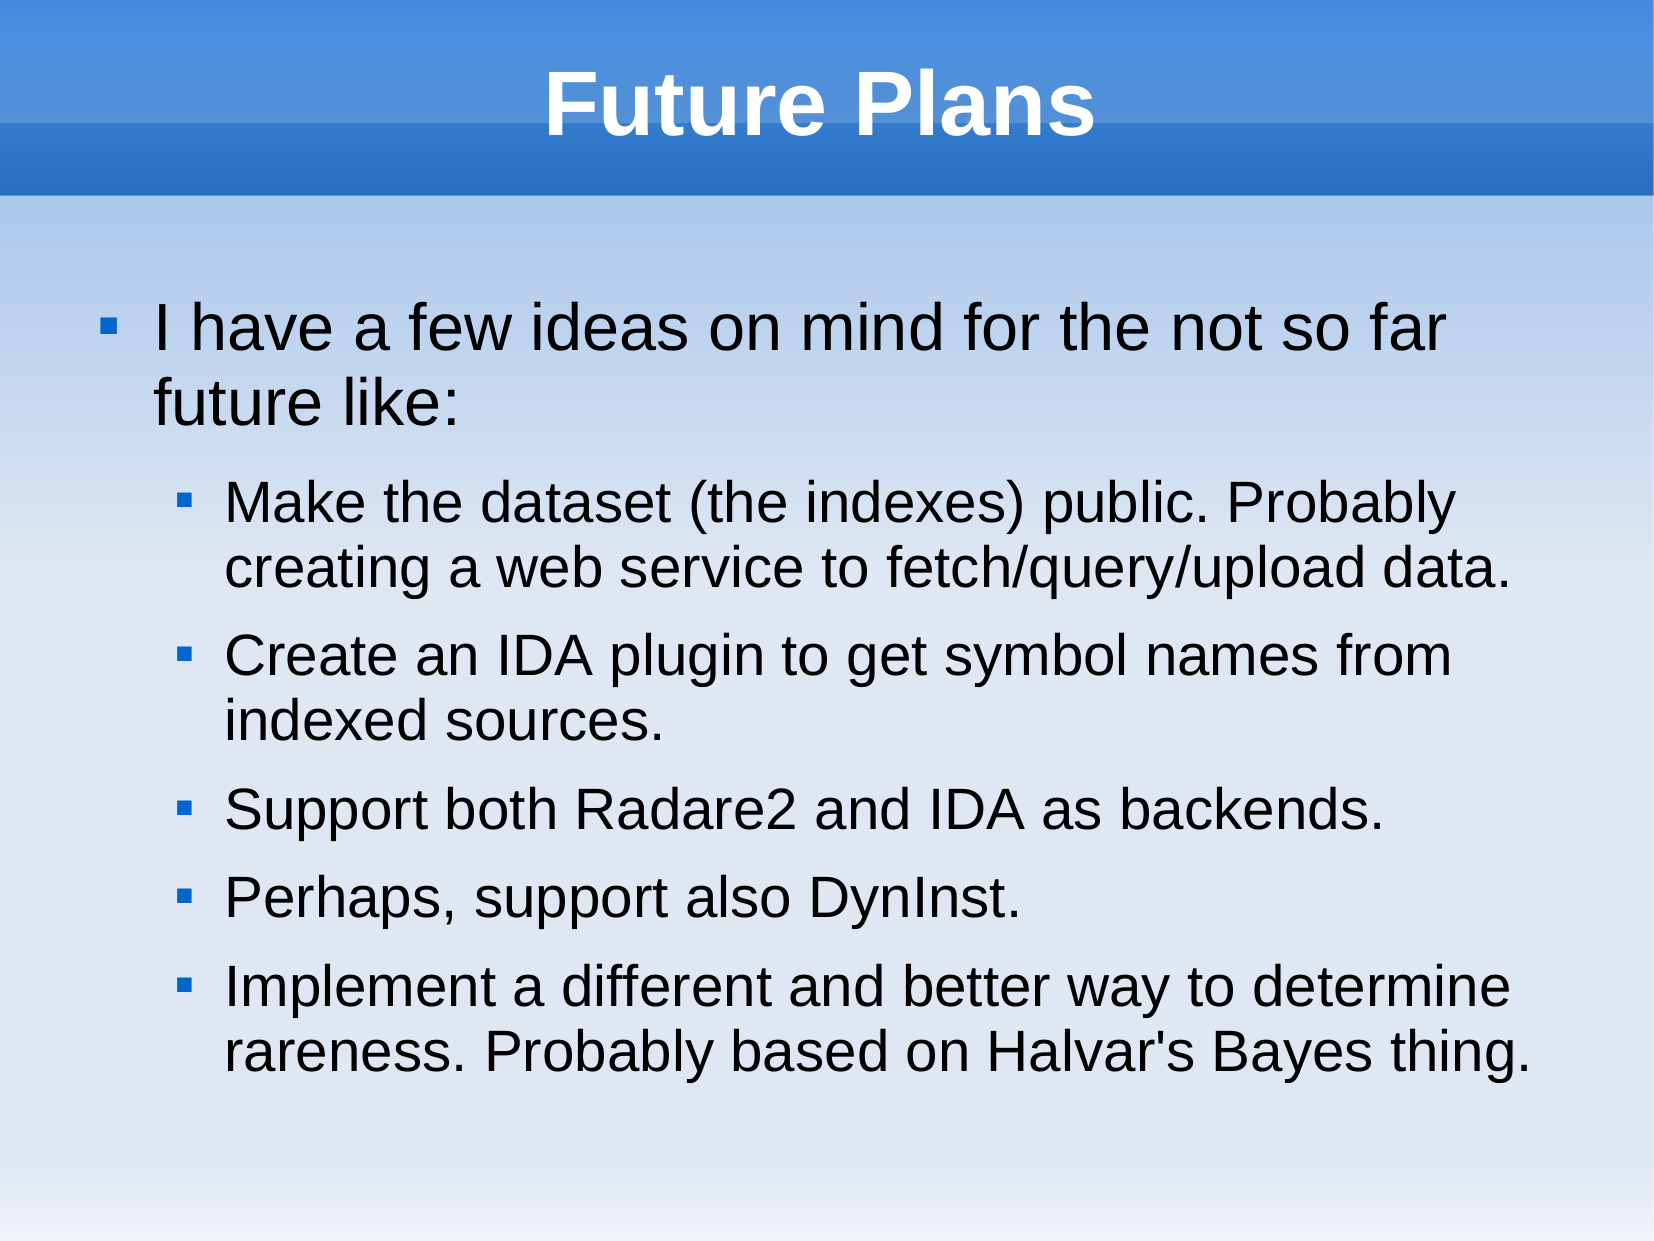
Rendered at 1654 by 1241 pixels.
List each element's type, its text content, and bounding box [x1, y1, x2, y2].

title Future Plans [76, 0, 1565, 208]
list I have a few ideas on mind for the not so far future like: Make the dataset (the indexes) public. Probably creating a web service to fetch/query/upload data. Create an IDA plugin to get symbol names from indexed sources. Support both Radare2 and IDA as backends. Perhaps, support also DynInst. Implement a different and better way to determine rareness. Probably based on Halvar's Bayes thing. [82, 290, 1571, 1109]
picture [0, 0, 1654, 1241]
